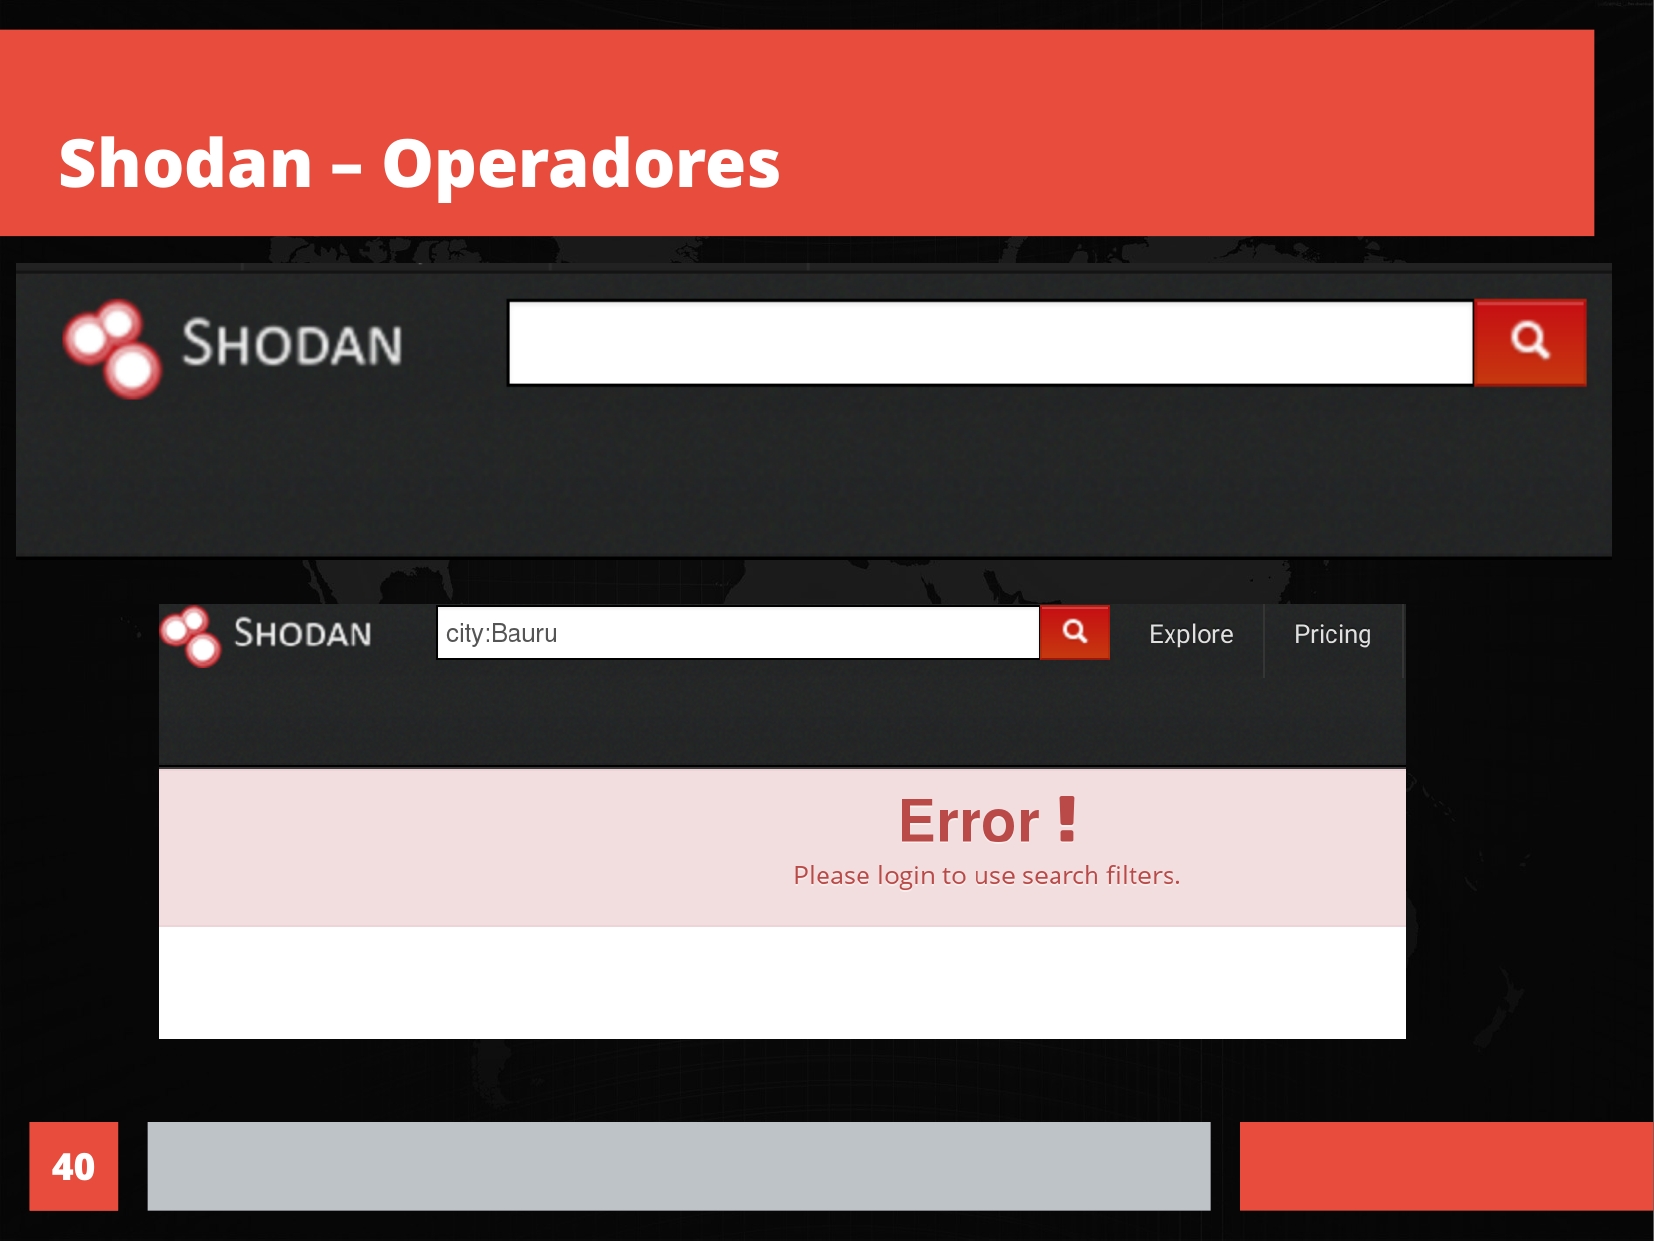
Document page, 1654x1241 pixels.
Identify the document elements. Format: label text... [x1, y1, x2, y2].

picture [0, 0, 1654, 1241]
list [59, 560, 1565, 1093]
title Shodan – Operadores [59, 59, 1595, 207]
